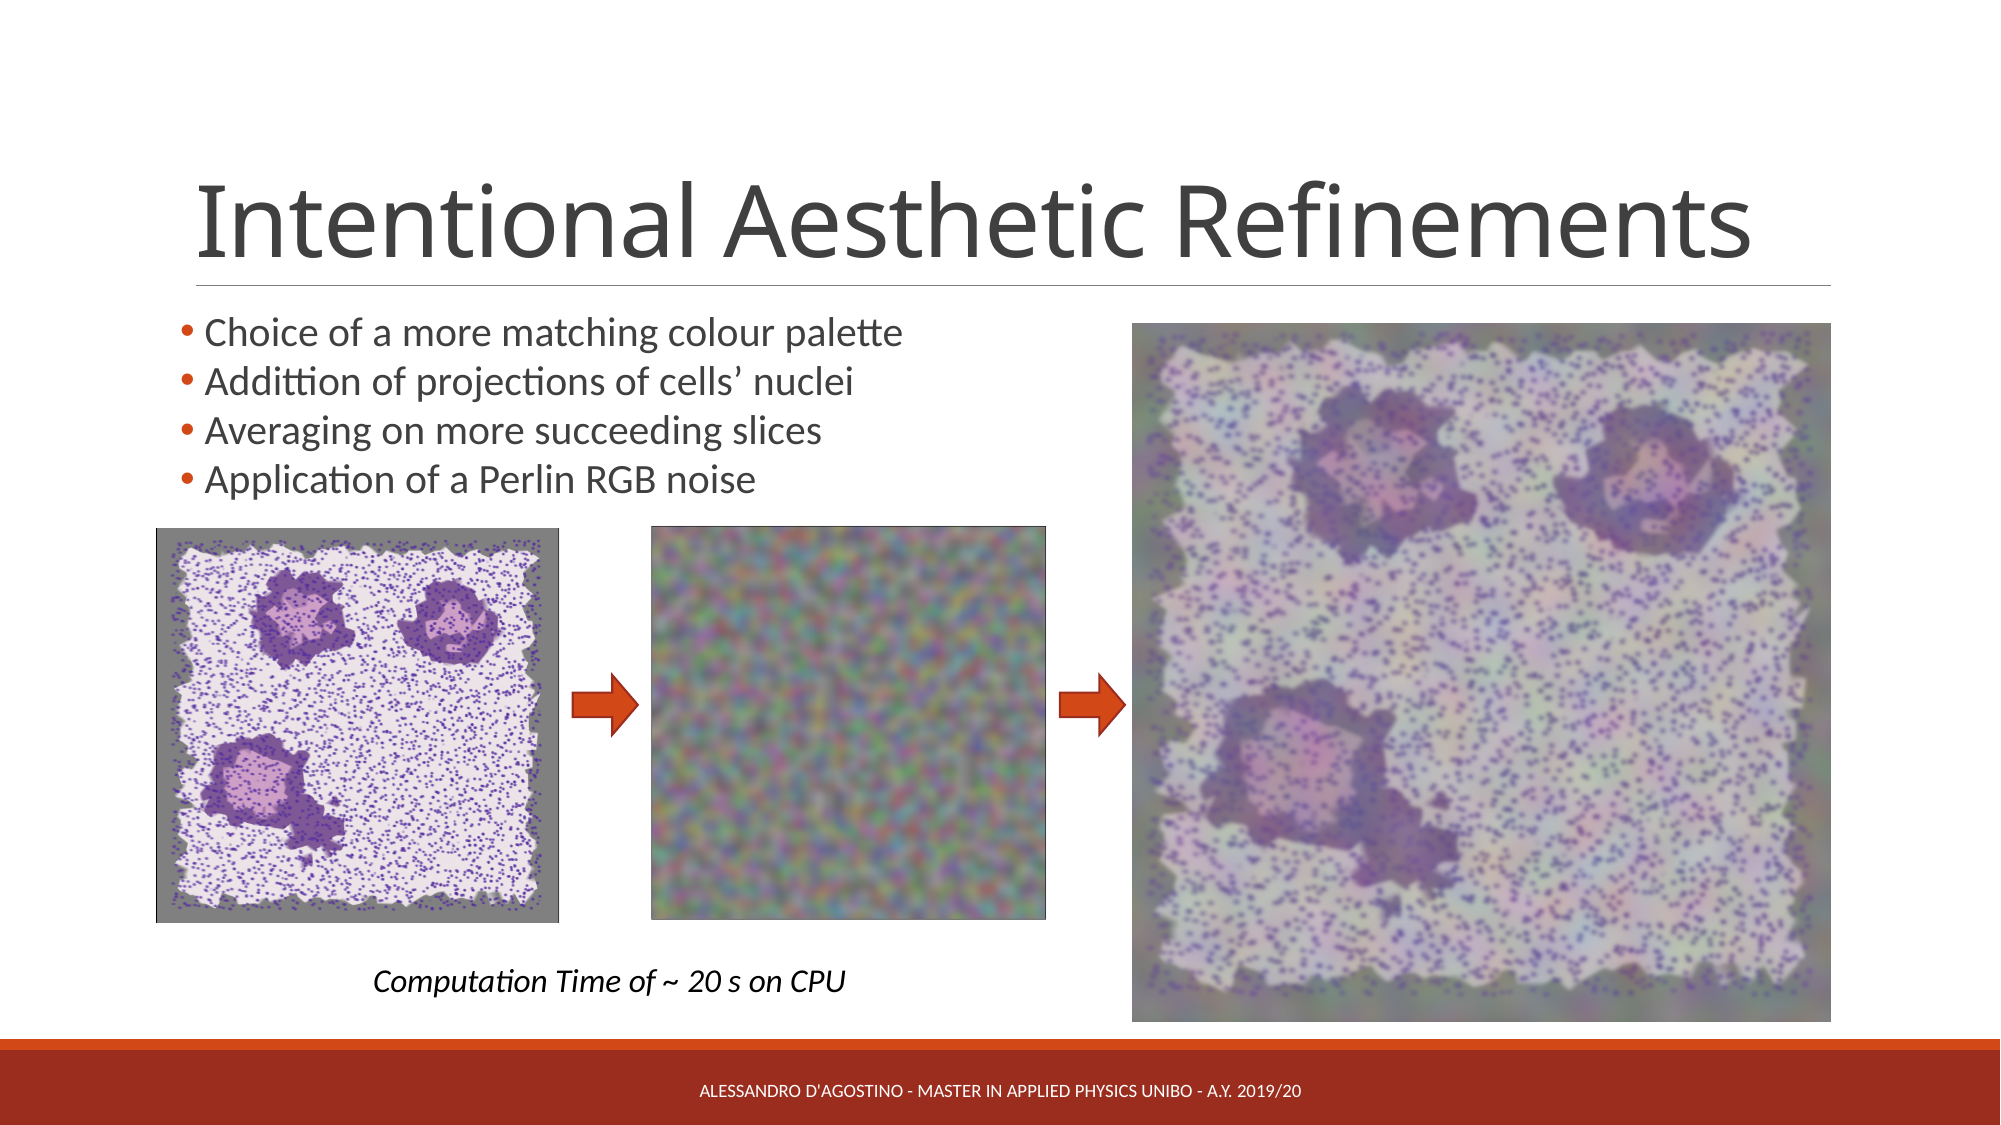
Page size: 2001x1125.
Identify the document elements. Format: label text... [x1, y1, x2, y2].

title Intentional Aesthetic Refinements [180, 47, 1831, 286]
list Choice of a more matching colour palette Addittion of projections of cells’ nuclei Averaging on more succeeding slices Application of a Perlin RGB noise [180, 302, 1118, 519]
picture [1132, 323, 1831, 1022]
text_box Computation Time of ~ 20 s on CPU [358, 951, 868, 1008]
text_box [1059, 674, 1125, 735]
picture [155, 528, 562, 923]
picture [641, 518, 1053, 929]
text_box Alessandro d'Agostino - Master in Applied Physics UniBo - a.y. 2019/20 [604, 1059, 1396, 1120]
text_box [572, 674, 638, 735]
